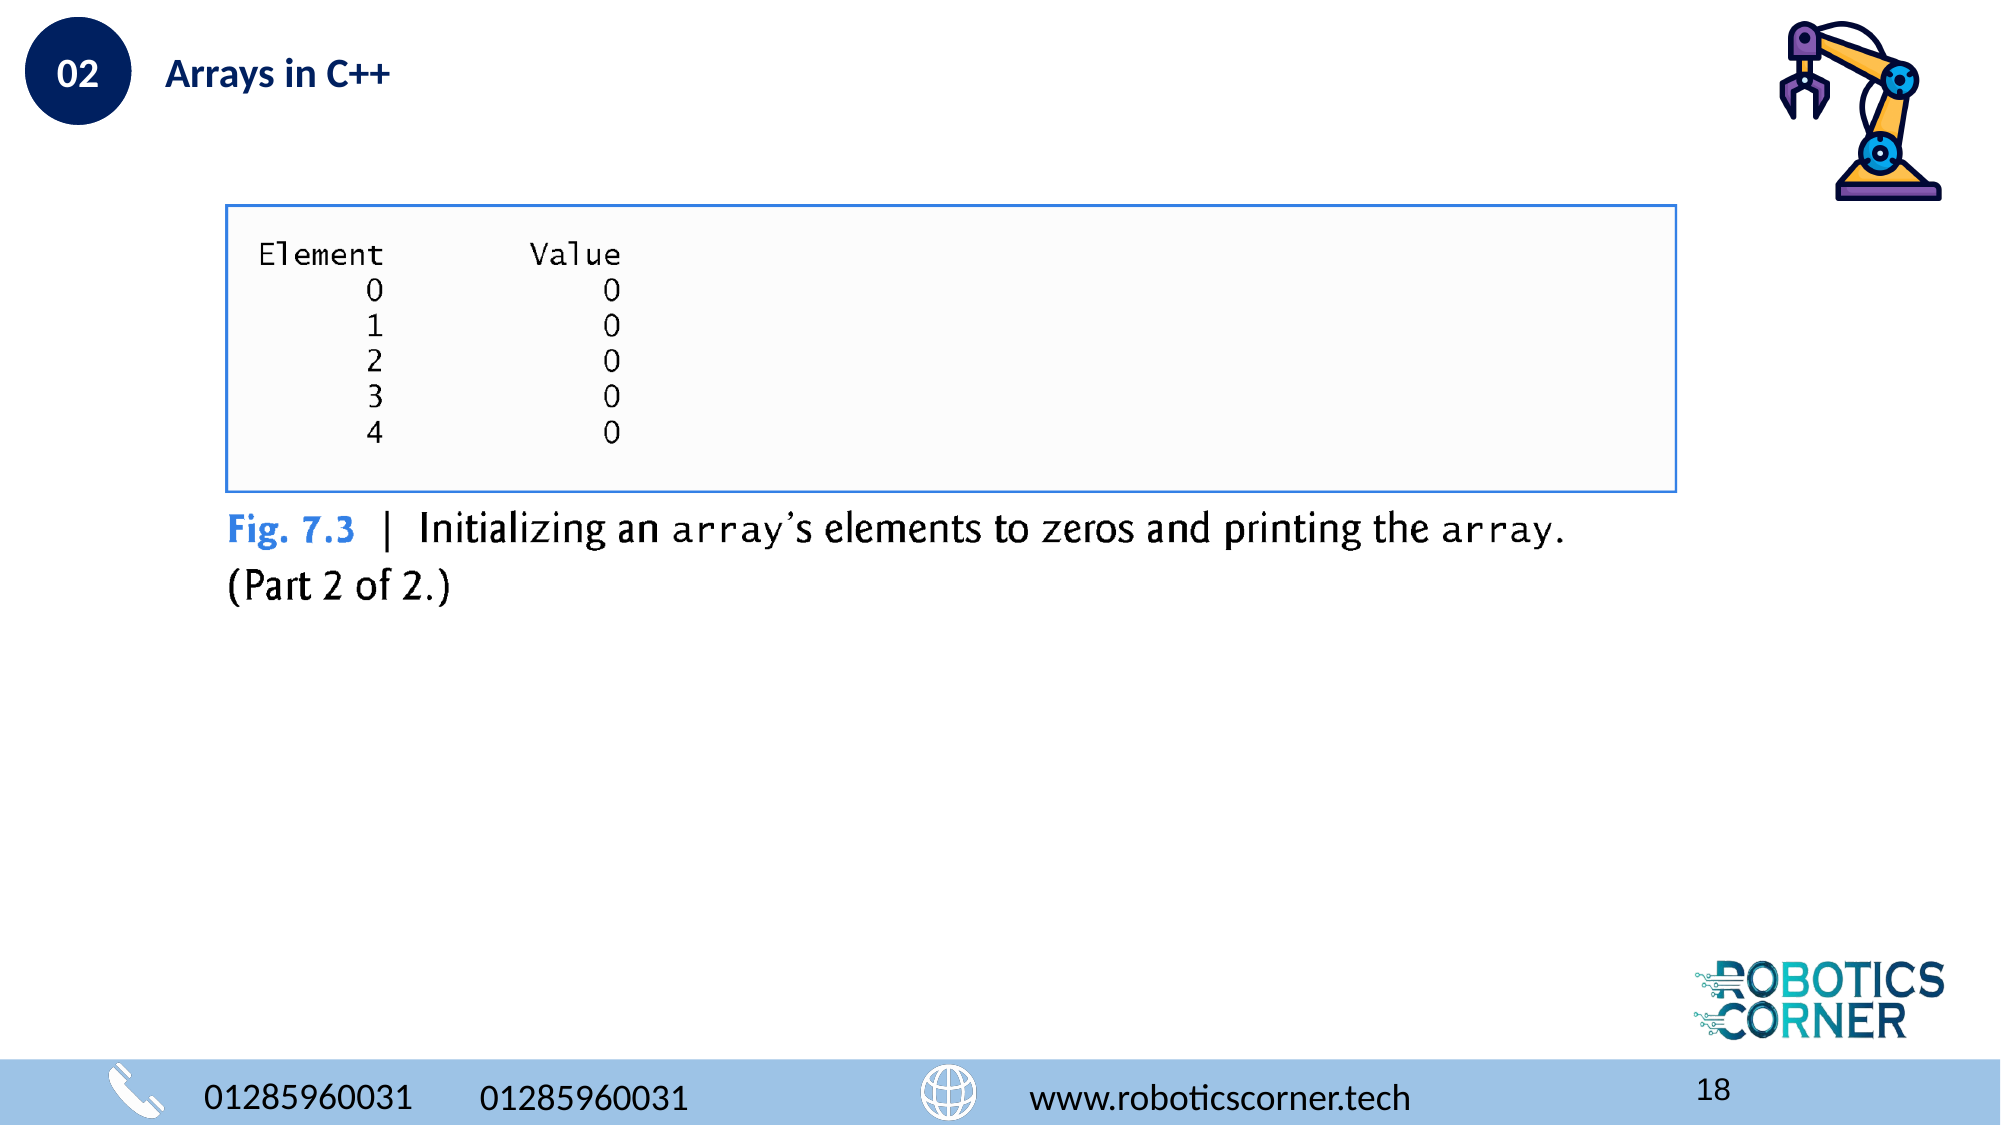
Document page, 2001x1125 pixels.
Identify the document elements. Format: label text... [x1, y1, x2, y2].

text_box <number> [1681, 1065, 1861, 1115]
text_box Arrays in C++ [150, 38, 622, 103]
text_box 02 [22, 14, 134, 128]
picture [0, 21, 1953, 1125]
